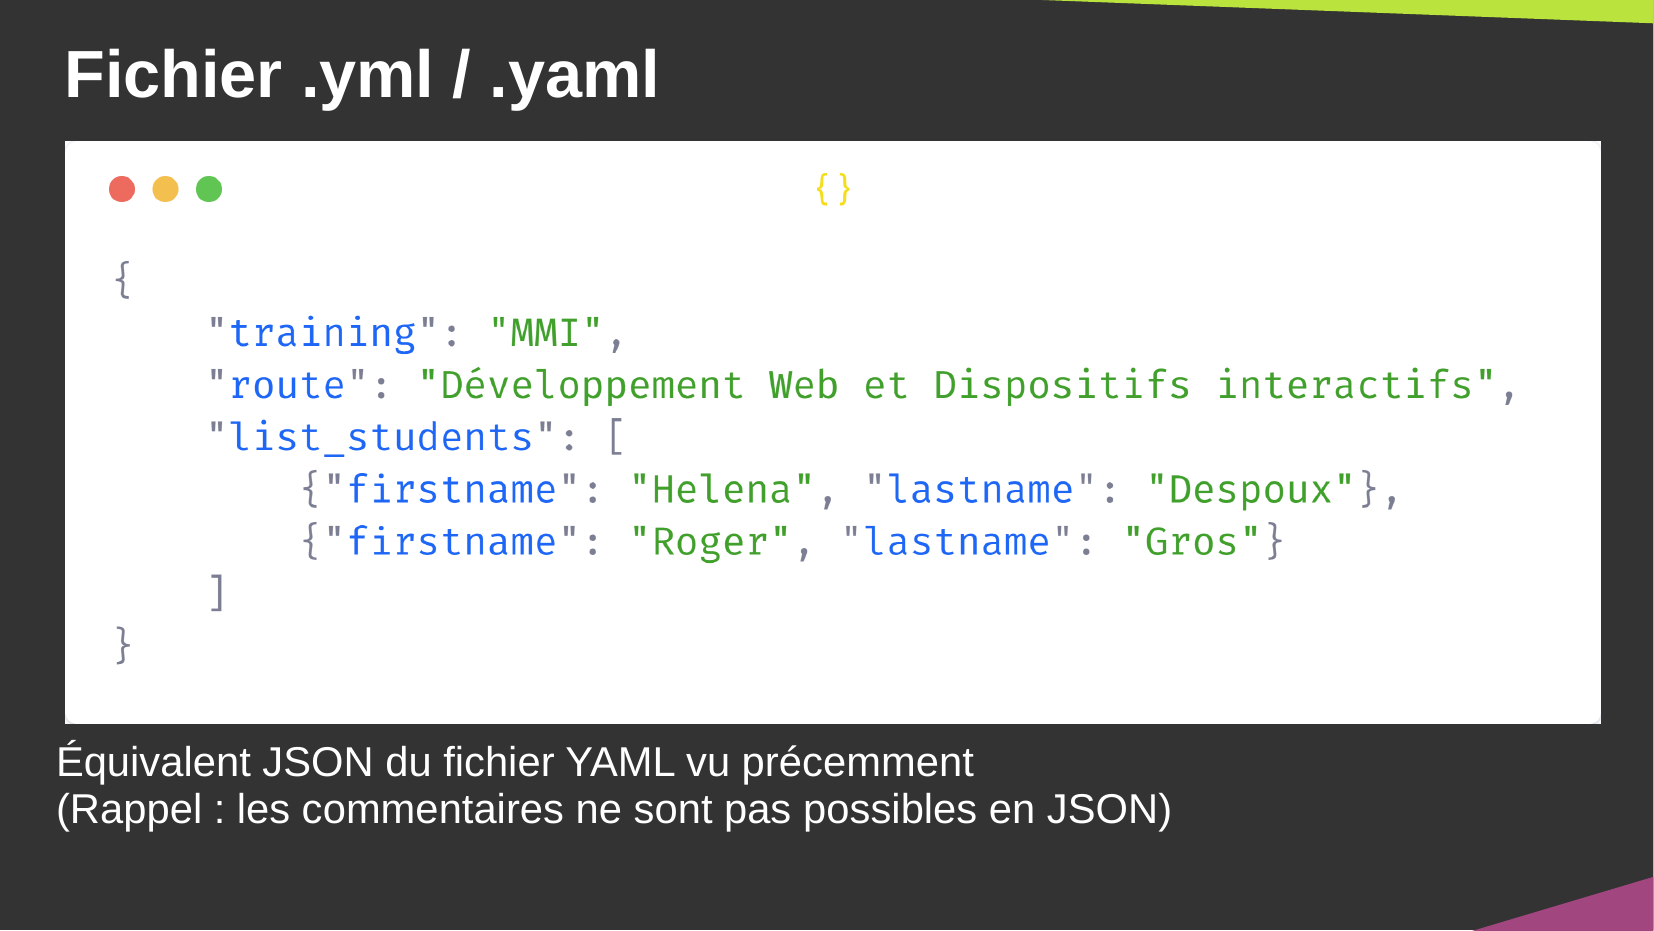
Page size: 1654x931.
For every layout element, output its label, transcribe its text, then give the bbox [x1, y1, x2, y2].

text_box [1471, 876, 1654, 931]
text_box [1042, 0, 1654, 24]
picture [65, 141, 1601, 725]
title Fichier .yml / .yaml [64, 37, 1105, 119]
text_box Équivalent JSON du fichier YAML vu précemment (Rappel : les commentaires ne sont pas possibles en JSON) [41, 731, 1276, 840]
